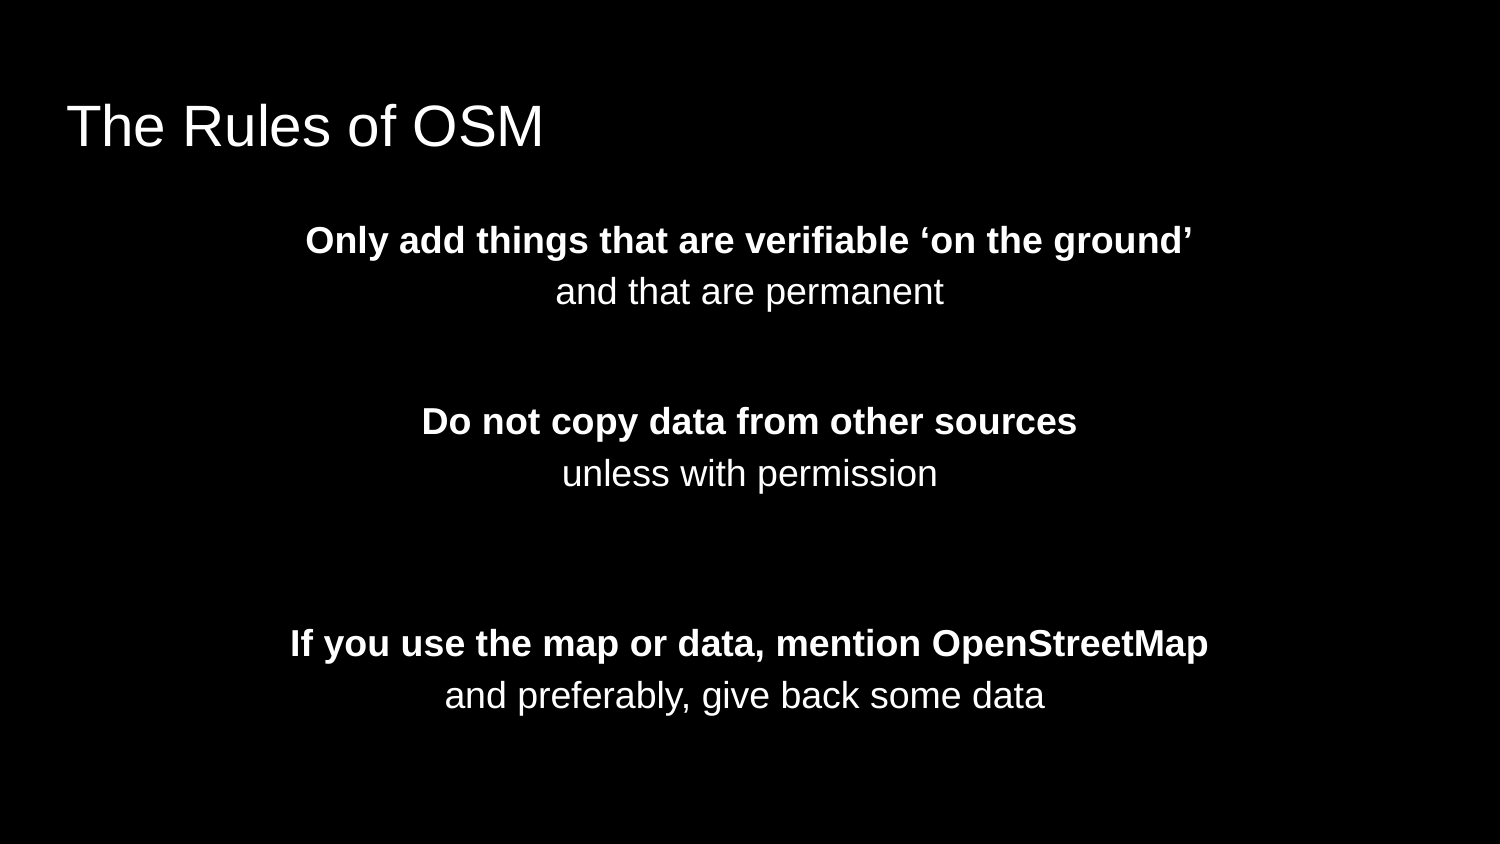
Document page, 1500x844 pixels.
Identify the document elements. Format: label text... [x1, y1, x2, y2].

title The Rules of OSM [51, 72, 1449, 167]
list Only add things that are verifiable ‘on the ground’ and that are permanent Do not copy data from other sources unless with permission If you use the map or data, mention OpenStreetMap and preferably, give back some data [51, 193, 1449, 755]
